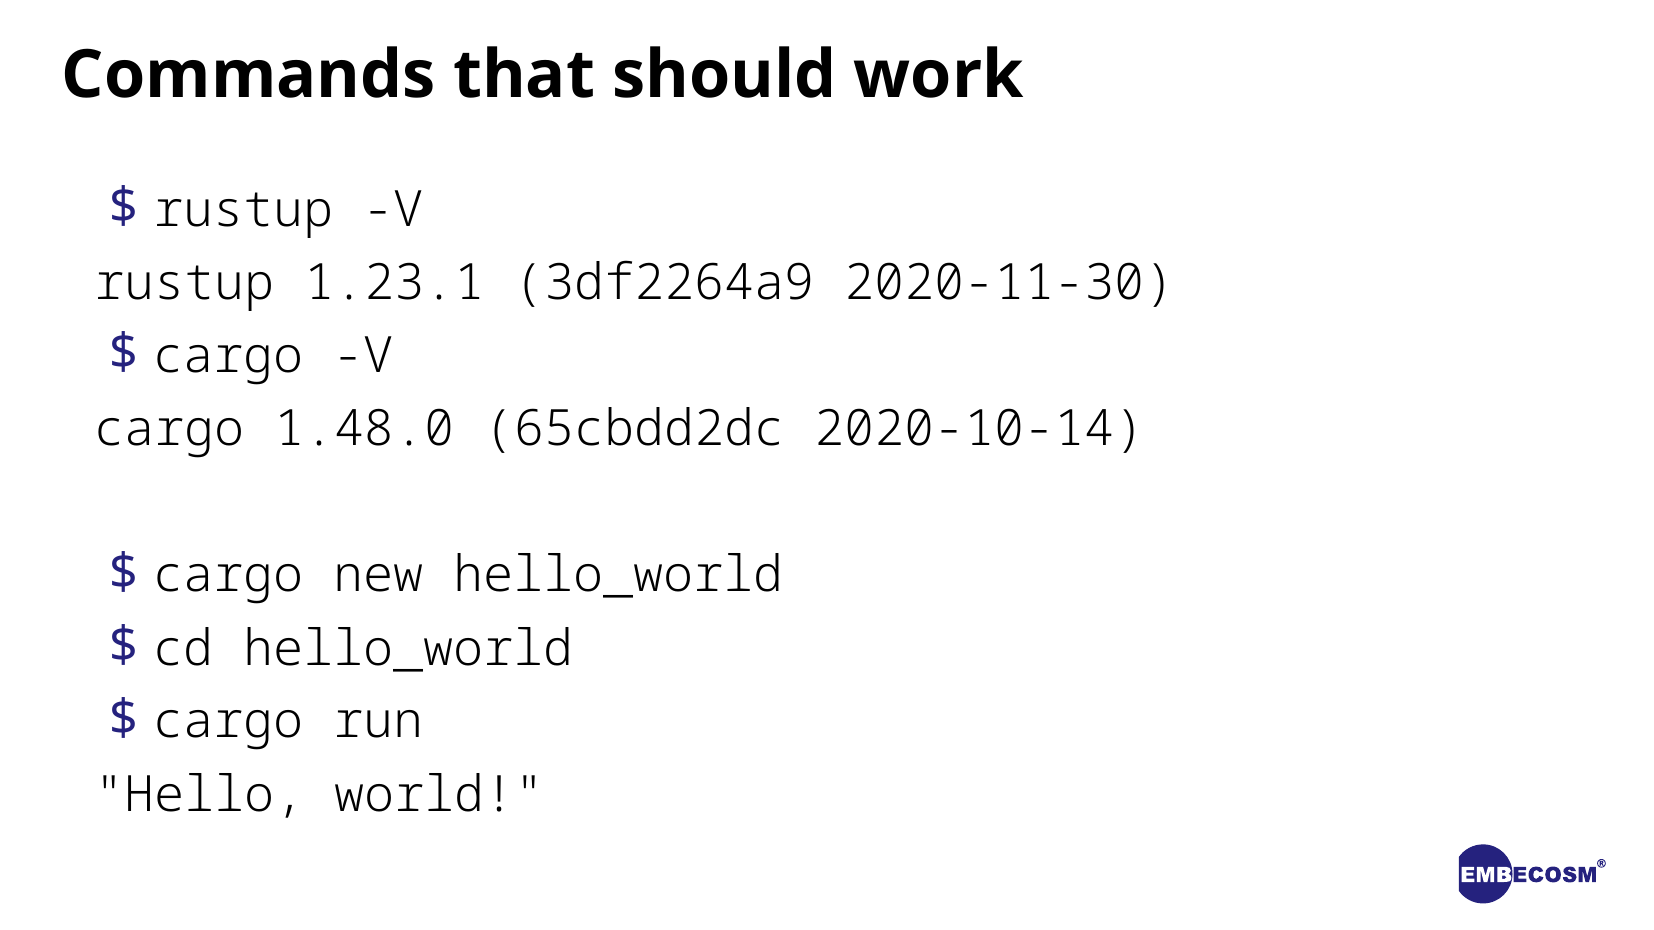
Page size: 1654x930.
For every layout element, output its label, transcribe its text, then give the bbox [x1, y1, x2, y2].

title Commands that should work [47, 26, 1606, 178]
list rustup -V rustup 1.23.1 (3df2264a9 2020-11-30) cargo -V cargo 1.48.0 (65cbdd2dc 2020-10-14) cargo new hello_world cd hello_world cargo run "Hello, world!" [94, 177, 1559, 845]
